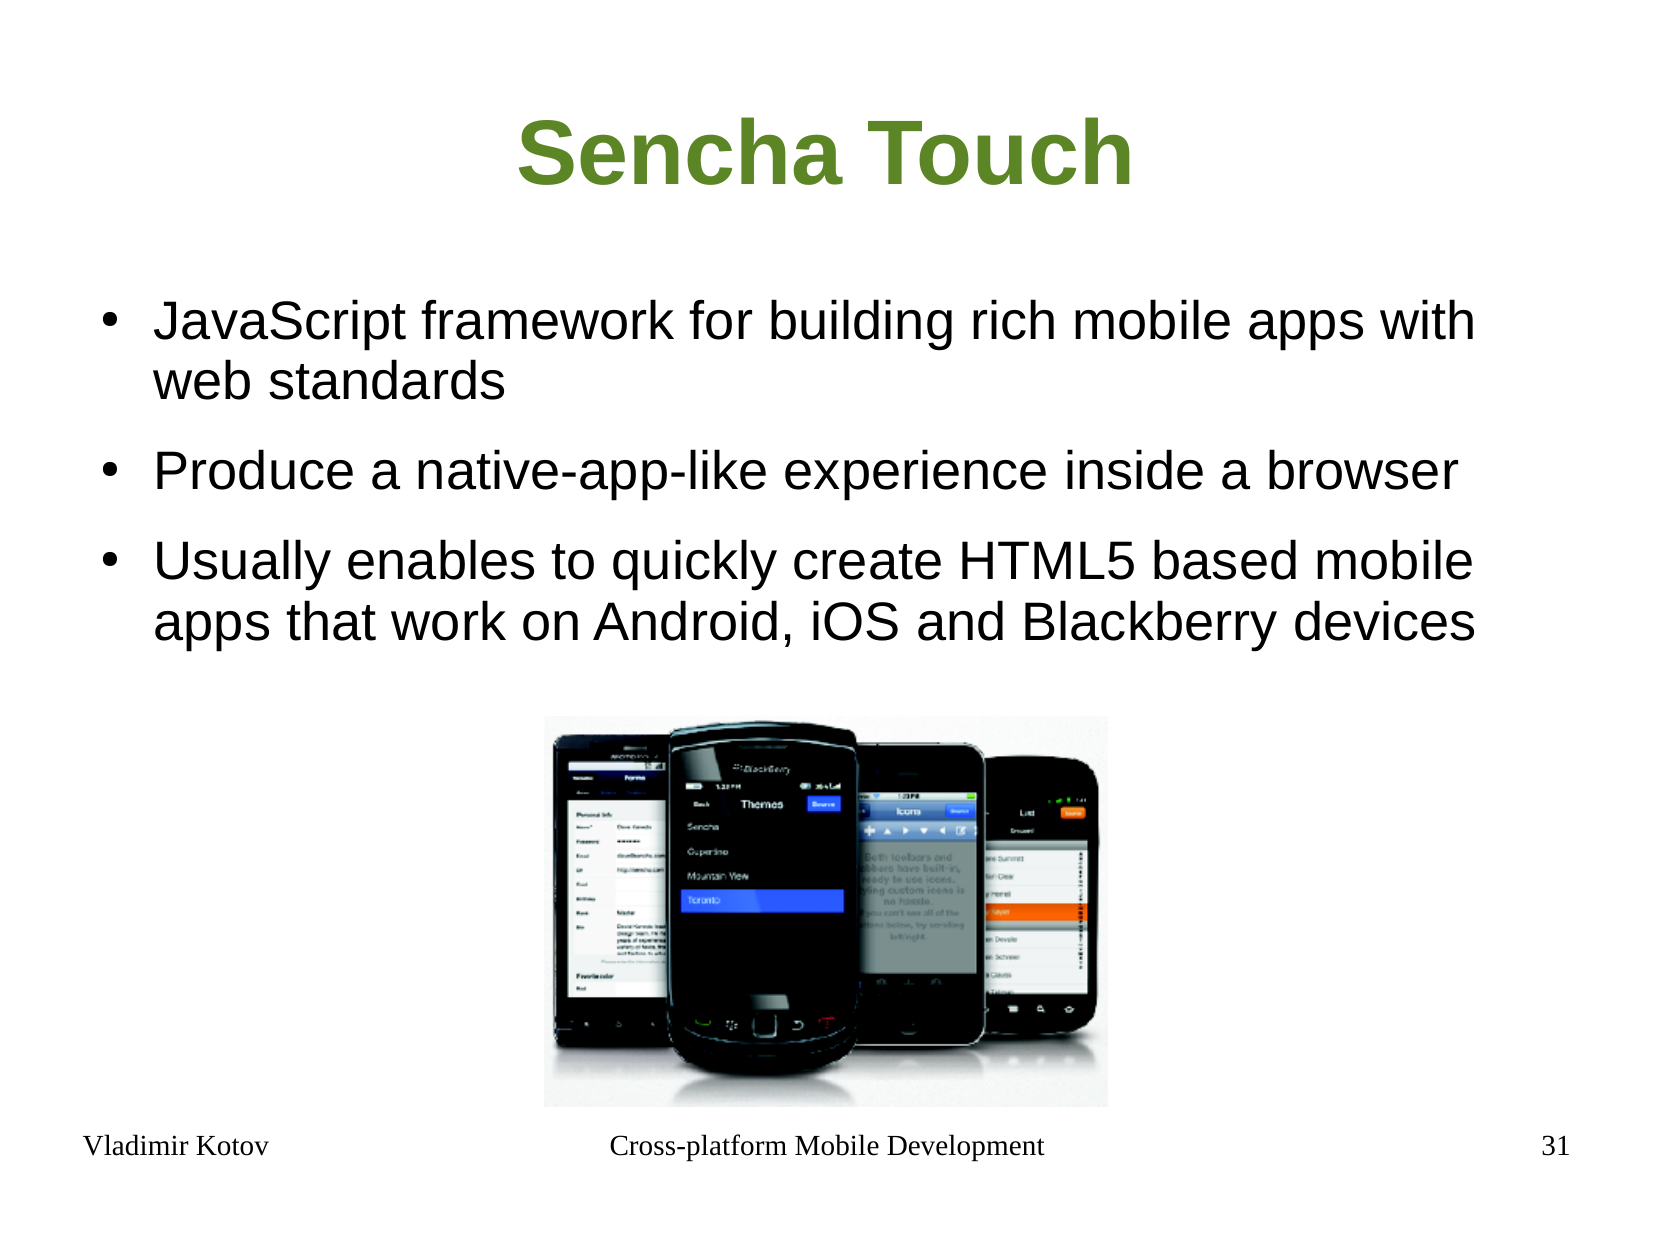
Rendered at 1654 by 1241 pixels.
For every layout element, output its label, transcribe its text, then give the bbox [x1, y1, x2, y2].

picture [544, 716, 1108, 1107]
title Sencha Touch [82, 49, 1571, 257]
list JavaScript framework for building rich mobile apps with web standards Produce a native-app-like experience inside a browser Usually enables to quickly create HTML5 based mobile apps that work on Android, iOS and Blackberry devices [82, 290, 1571, 1109]
